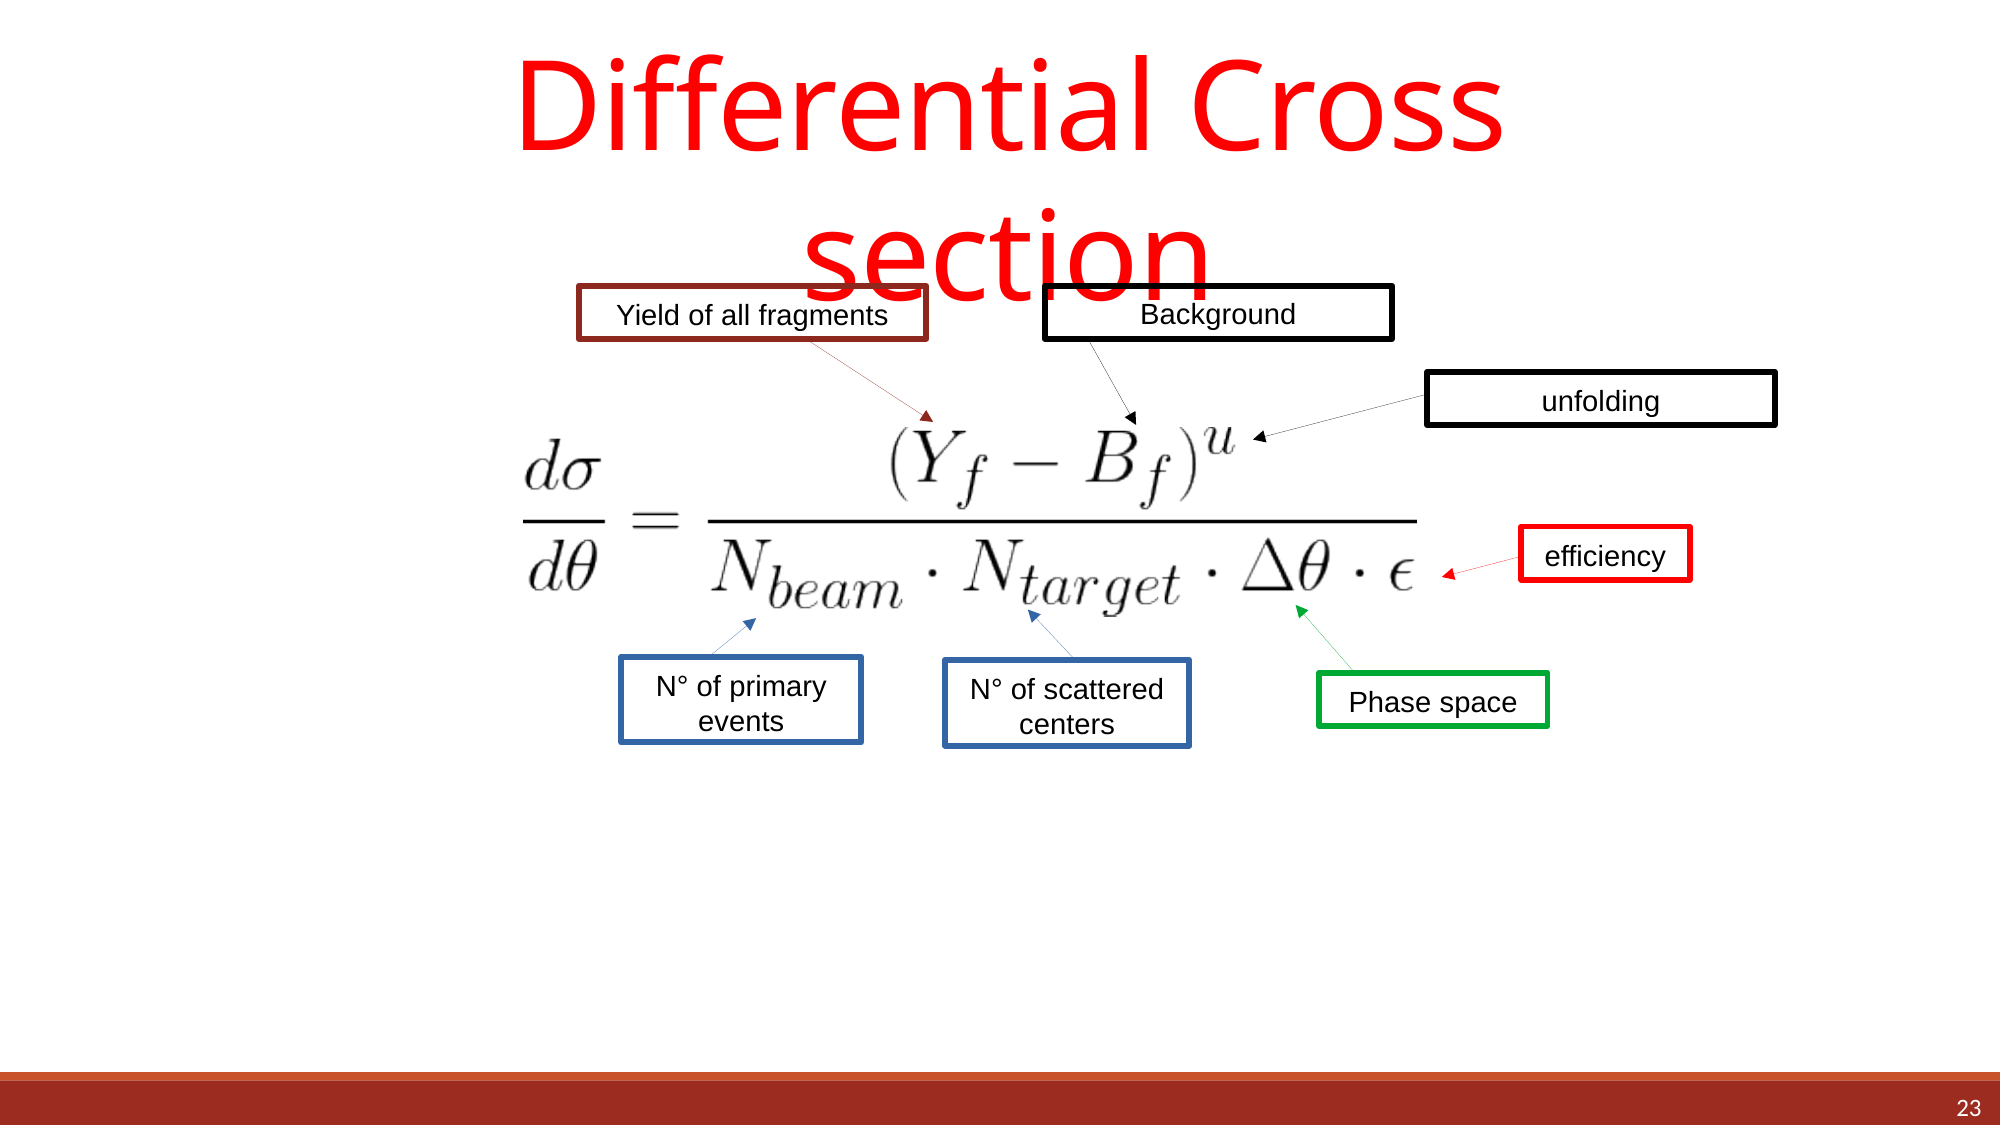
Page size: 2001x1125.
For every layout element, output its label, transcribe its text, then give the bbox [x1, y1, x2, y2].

text_box Yield of all fragments [578, 285, 927, 339]
text_box efficiency [1521, 526, 1690, 580]
text_box [0, 1072, 2000, 1125]
text_box unfolding [1427, 371, 1775, 425]
text_box Phase space [1319, 672, 1548, 726]
text_box Background [1044, 285, 1393, 339]
picture [523, 427, 1417, 617]
text_box N° of primary events [621, 656, 862, 743]
text_box Differential Cross section [290, 23, 1725, 188]
text_box N° of scattered centers [945, 659, 1190, 746]
text_box <numero> [1949, 1095, 1988, 1122]
